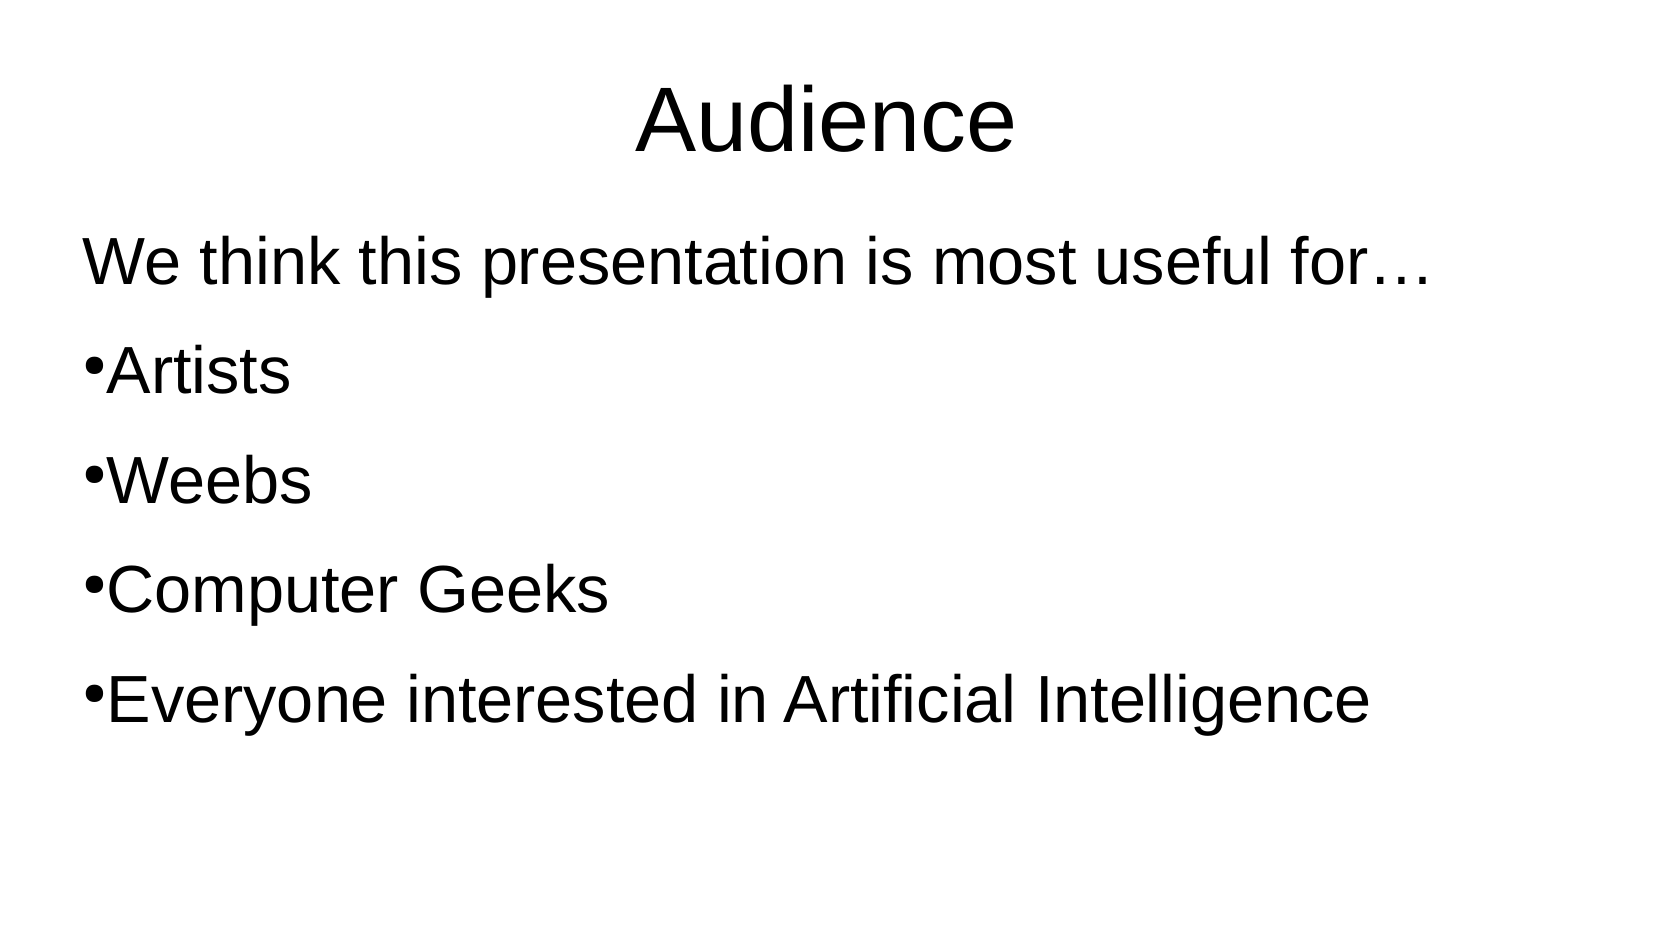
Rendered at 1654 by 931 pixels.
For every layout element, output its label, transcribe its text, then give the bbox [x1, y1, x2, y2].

subtitle We think this presentation is most useful for… Artists Weebs Computer Geeks Everyone interested in Artificial Intelligence [82, 217, 1571, 758]
title Audience [82, 37, 1571, 193]
